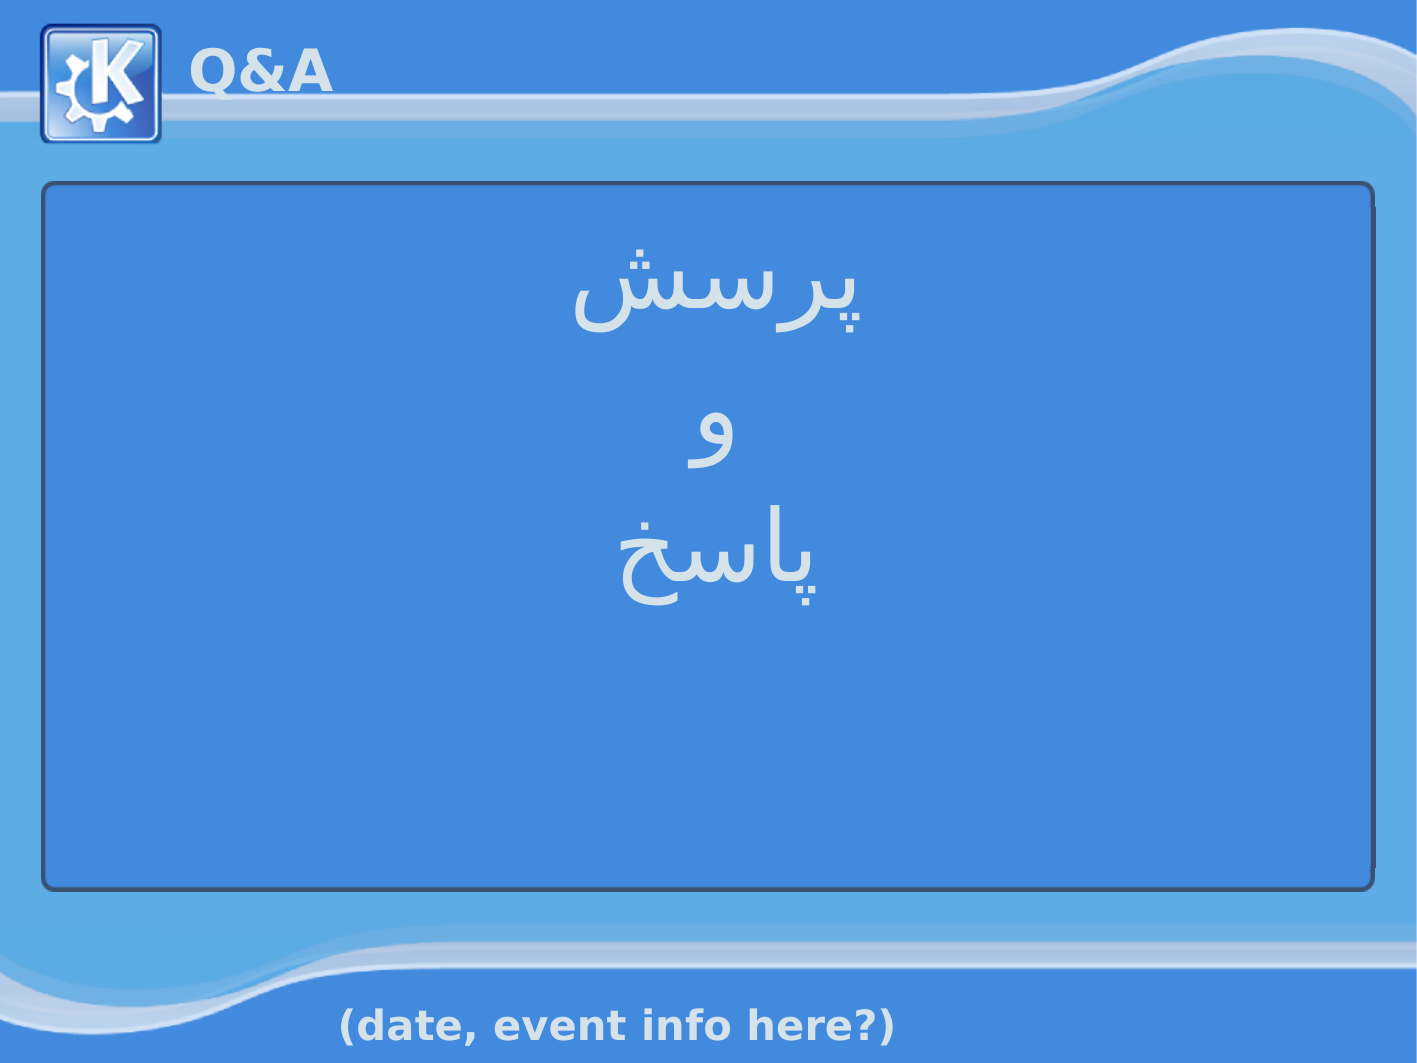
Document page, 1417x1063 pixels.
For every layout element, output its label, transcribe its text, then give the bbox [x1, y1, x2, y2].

text_box Q&A [173, 29, 1051, 113]
picture [0, 0, 1417, 1063]
text_box پرسش و پاسخ [75, 194, 1359, 661]
